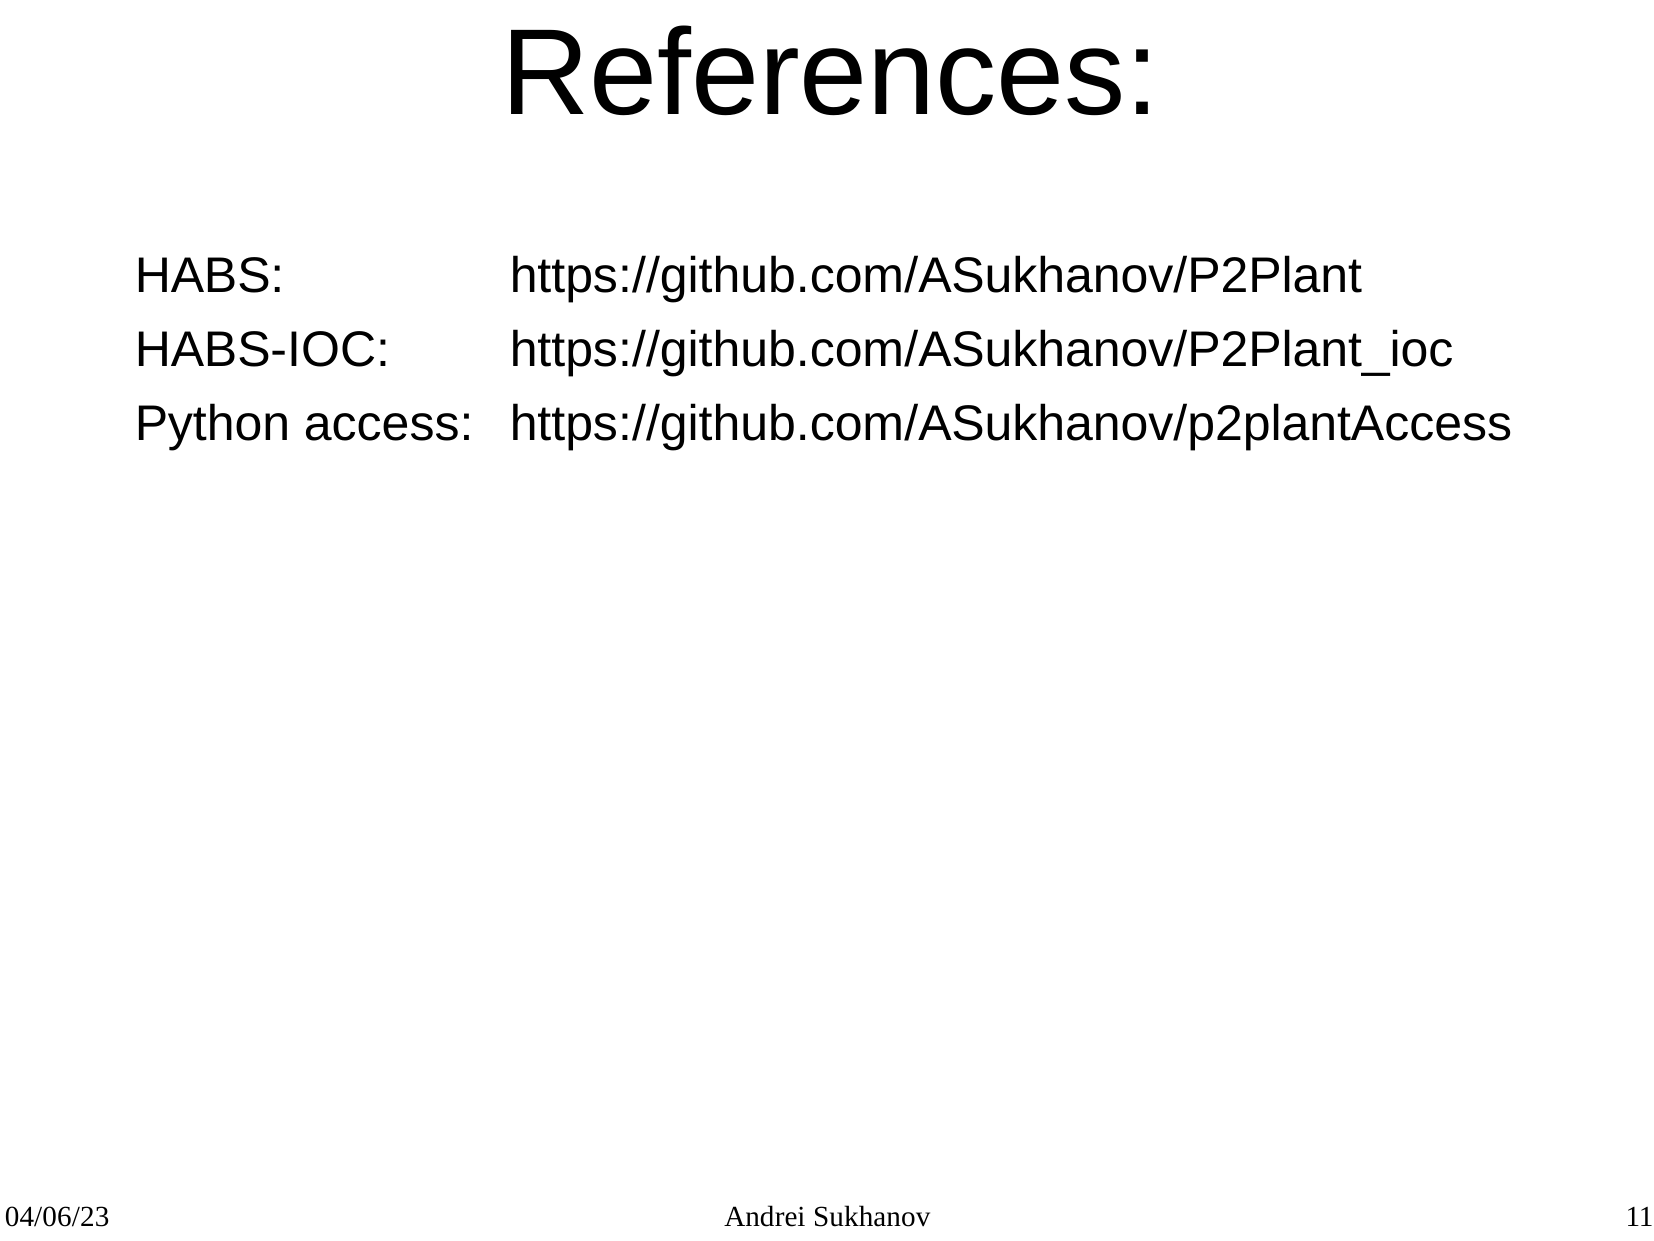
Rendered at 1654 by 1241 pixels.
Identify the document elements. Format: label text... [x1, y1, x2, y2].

text_box HABS: https://github.com/ASukhanov/P2Plant HABS-IOC: https://github.com/ASukhanov/P2Plant_ioc Python access: https://github.com/ASukhanov/p2plantAccess [120, 240, 1561, 459]
title References: [86, 3, 1576, 141]
